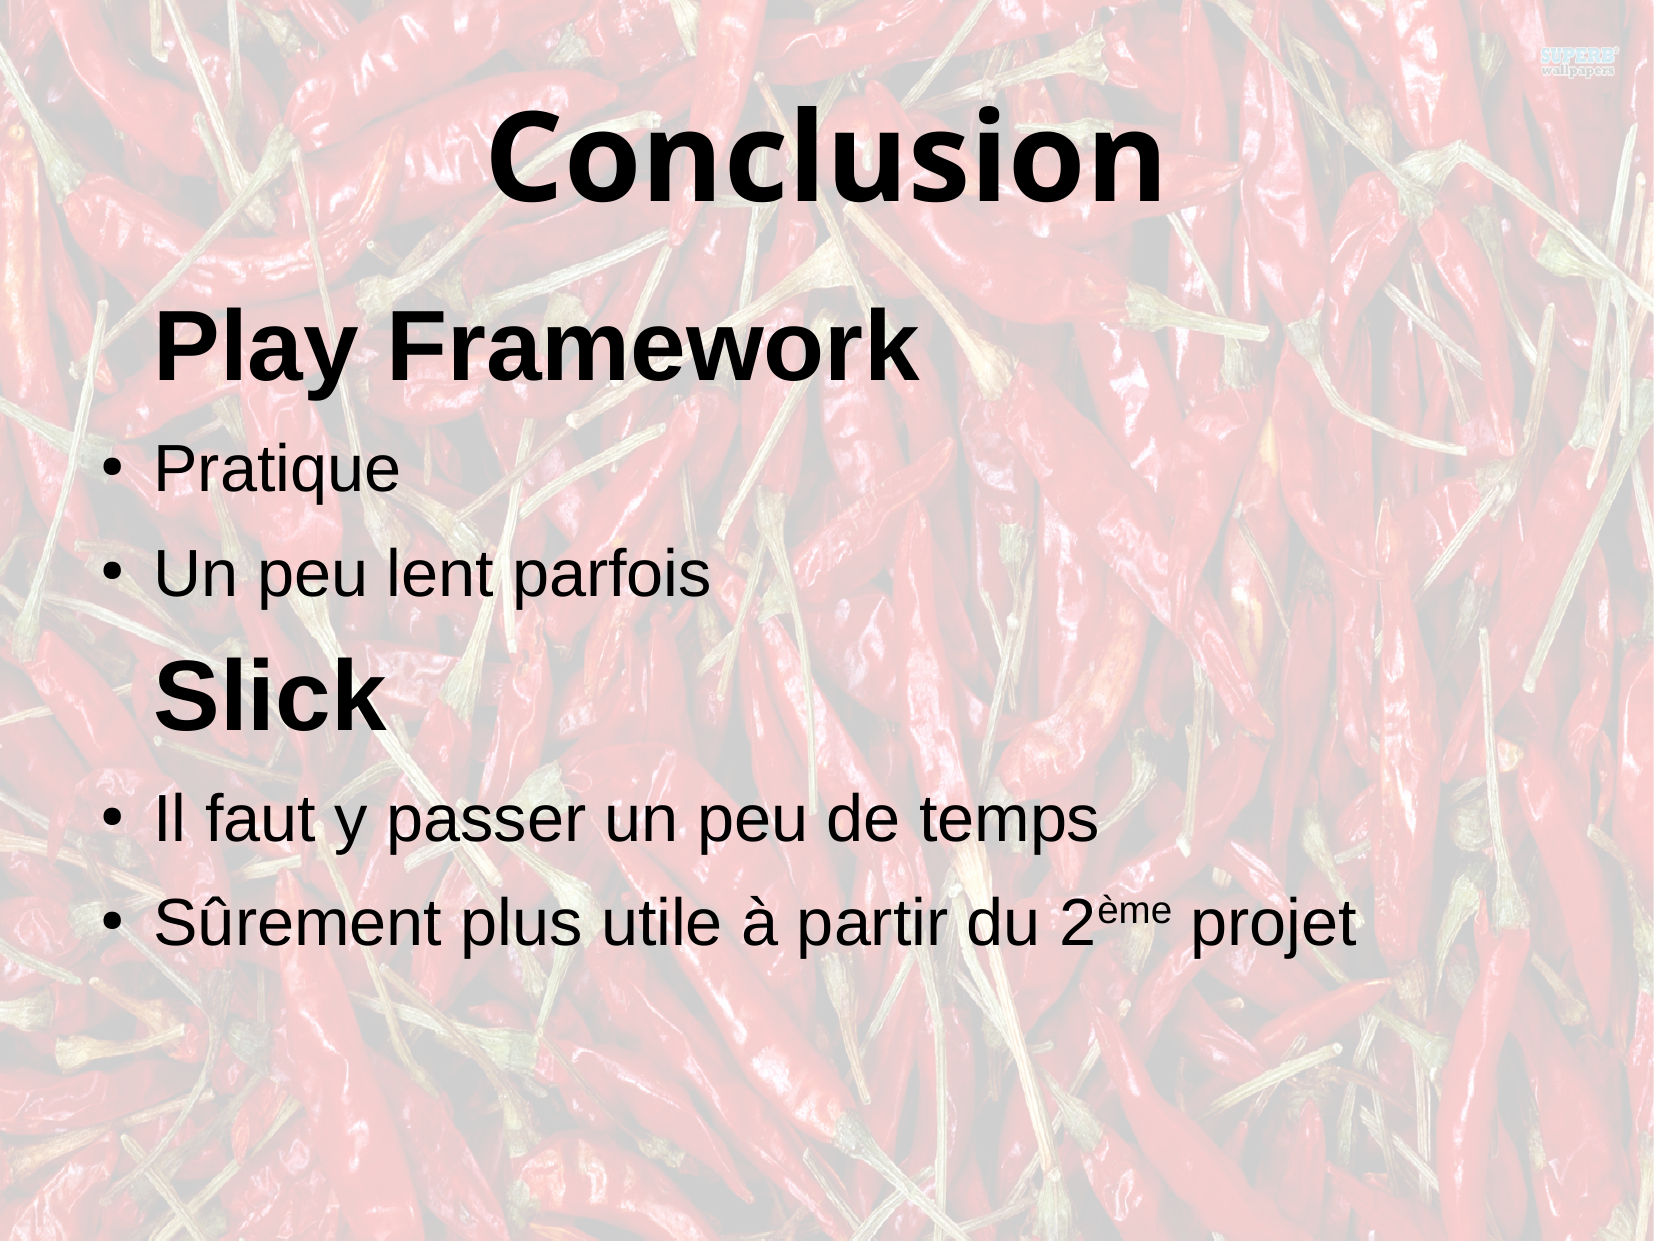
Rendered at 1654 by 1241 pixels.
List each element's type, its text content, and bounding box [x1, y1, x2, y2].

picture [0, 0, 1654, 1241]
list Play Framework Pratique Un peu lent parfois Slick Il faut y passer un peu de temps Sûrement plus utile à partir du 2ème projet [82, 290, 1571, 1010]
title Conclusion [82, 49, 1571, 257]
